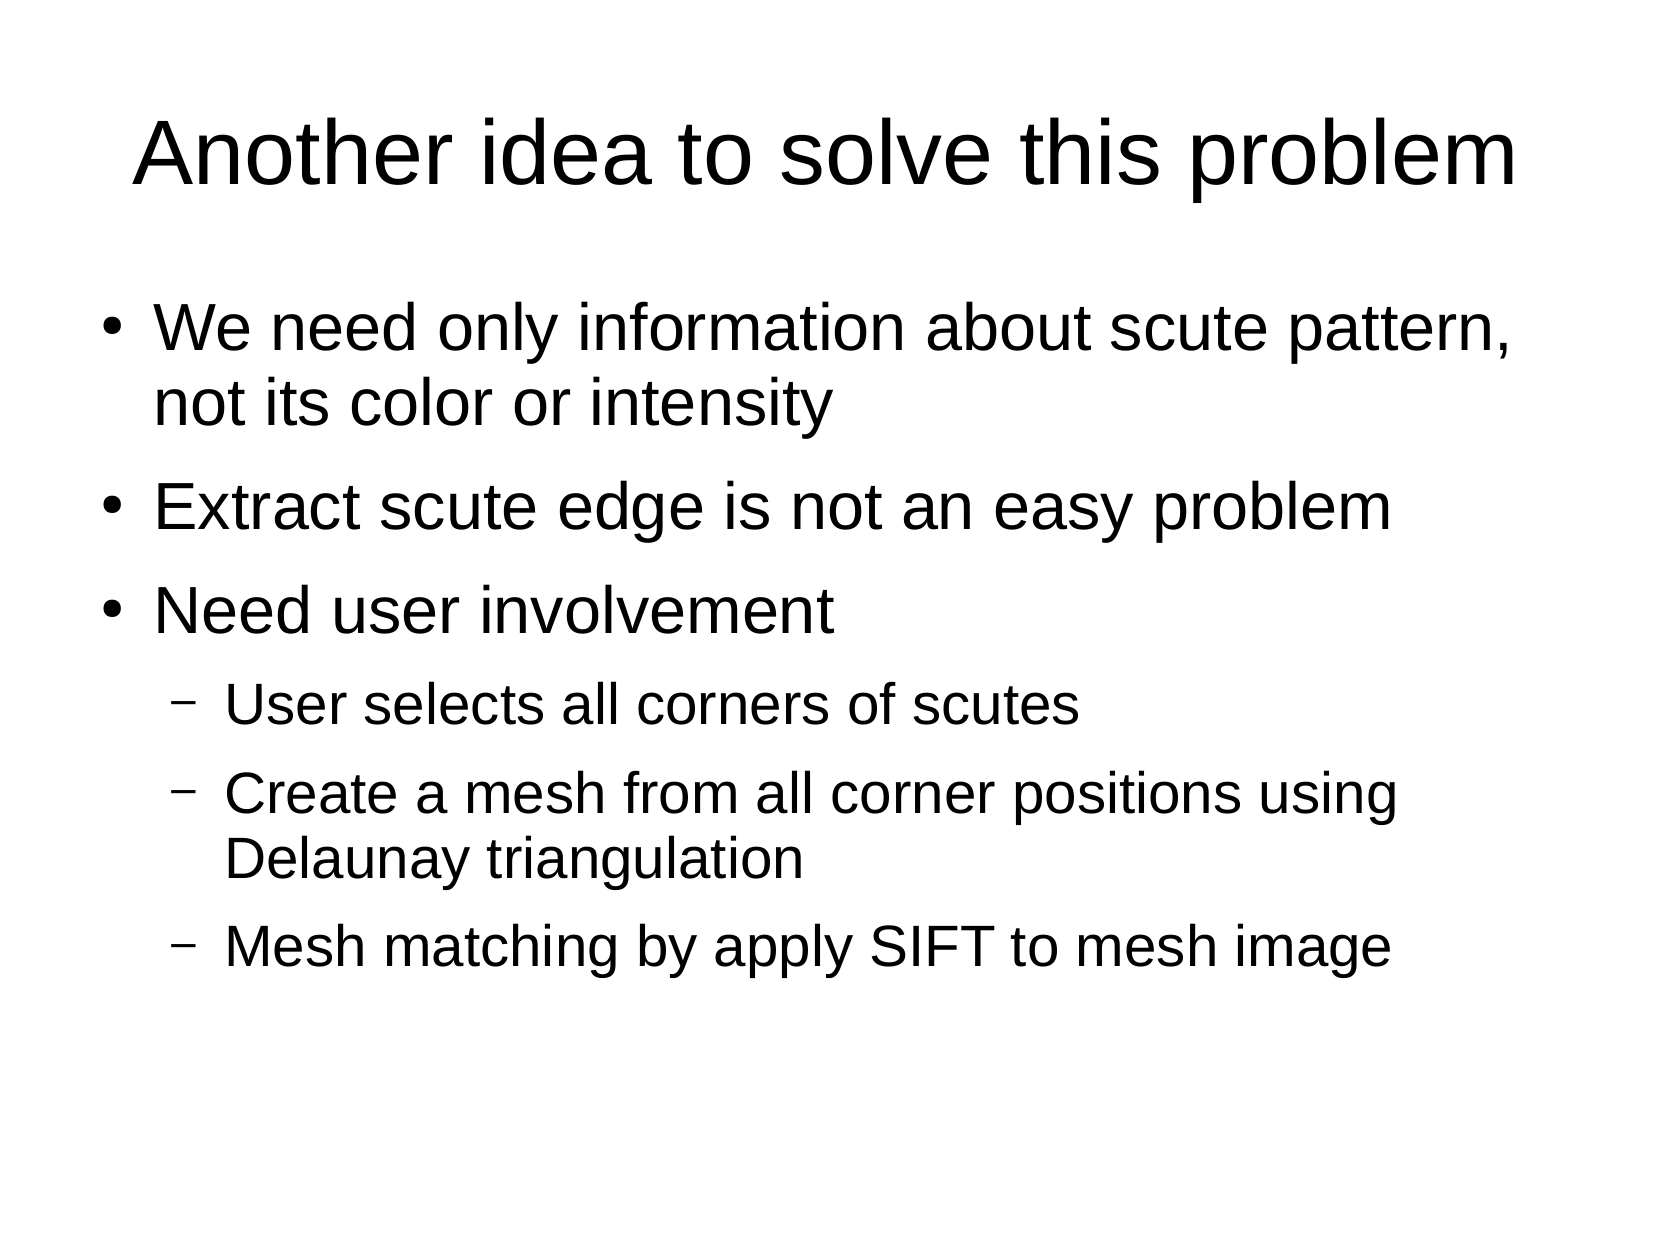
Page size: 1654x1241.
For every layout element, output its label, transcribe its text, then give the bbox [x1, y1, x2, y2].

list We need only information about scute pattern, not its color or intensity Extract scute edge is not an easy problem Need user involvement User selects all corners of scutes Create a mesh from all corner positions using Delaunay triangulation Mesh matching by apply SIFT to mesh image [82, 290, 1571, 1010]
title Another idea to solve this problem [82, 49, 1571, 257]
